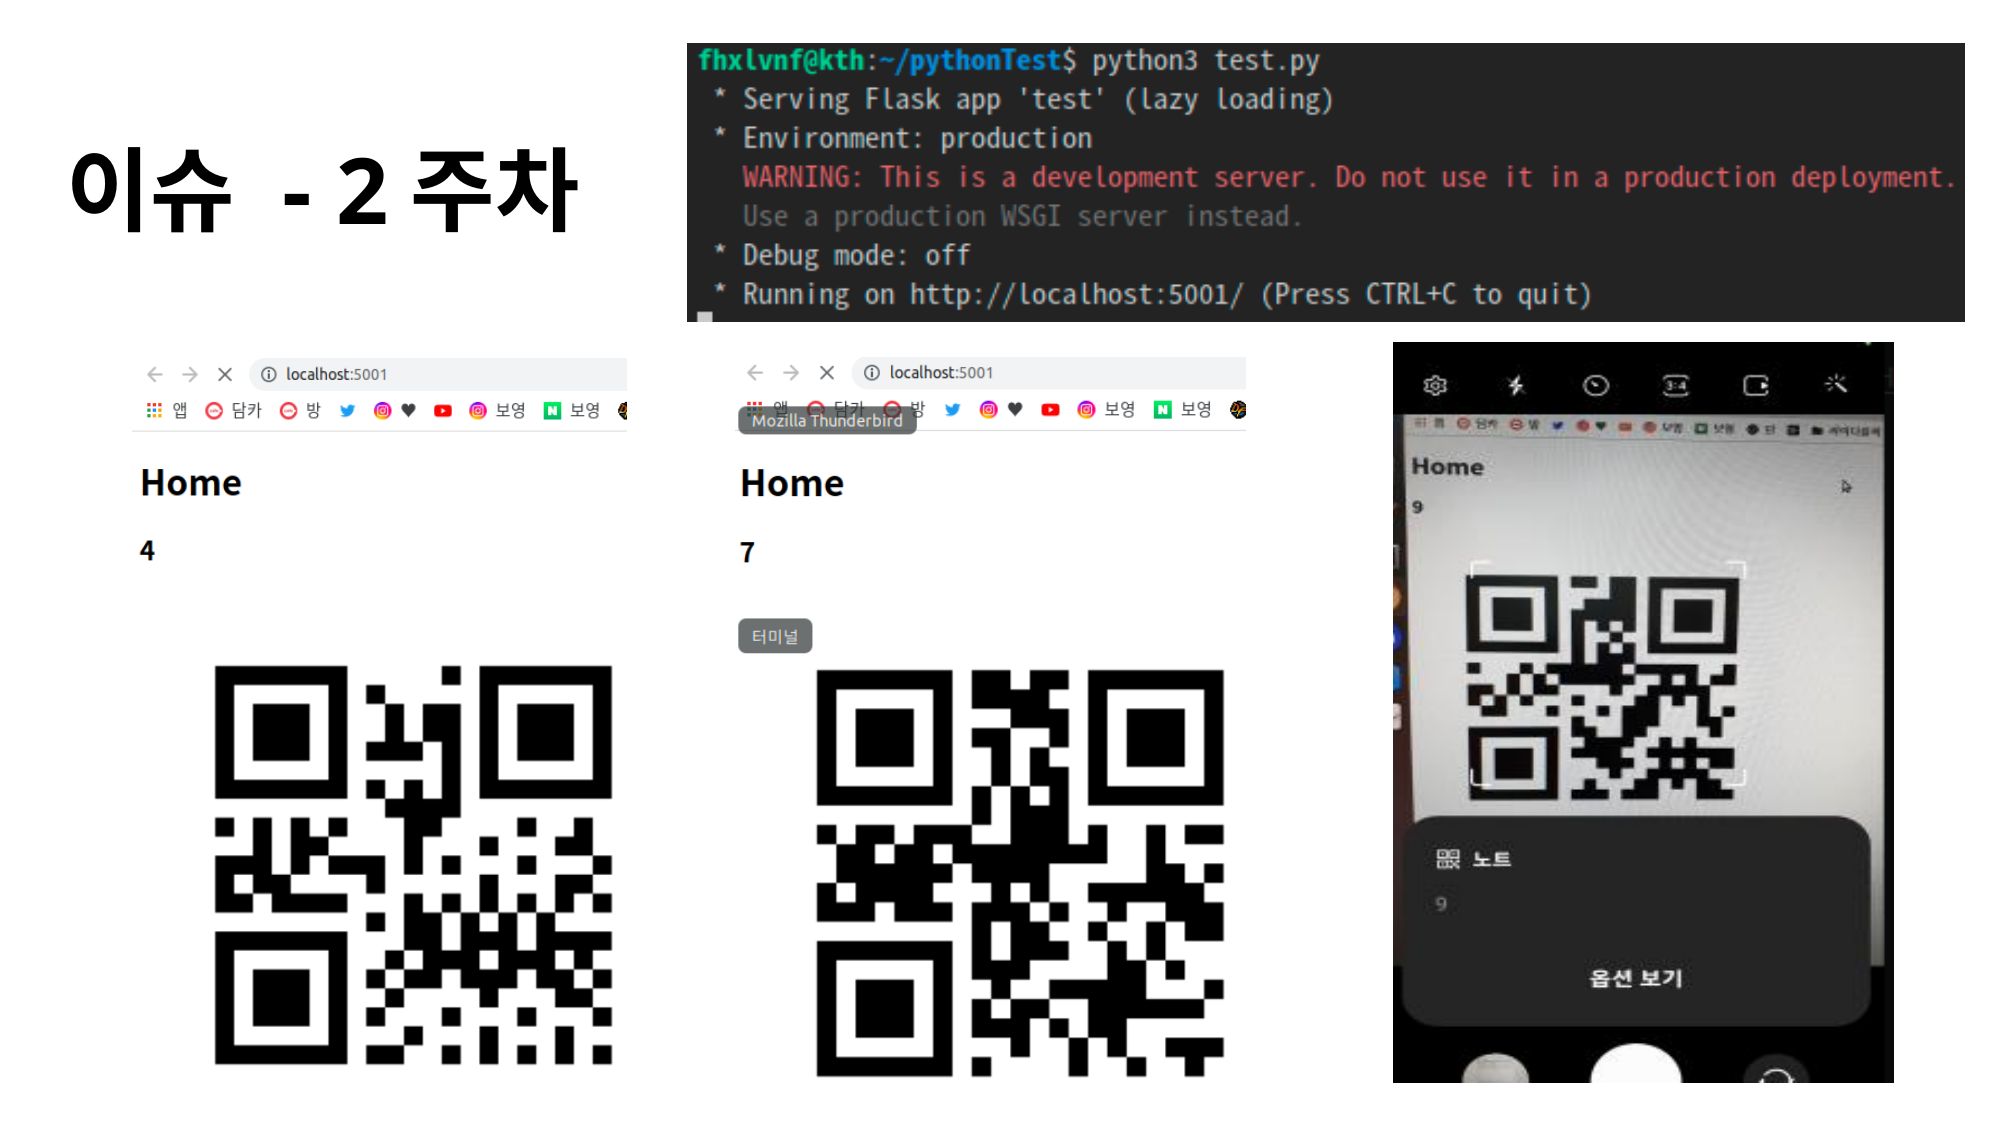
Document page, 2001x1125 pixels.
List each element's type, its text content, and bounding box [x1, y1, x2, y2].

picture [132, 358, 627, 1084]
text_box 이슈 - 2주차 [51, 125, 672, 252]
picture [1393, 342, 1894, 1083]
picture [735, 357, 1246, 1091]
picture [687, 43, 1965, 322]
